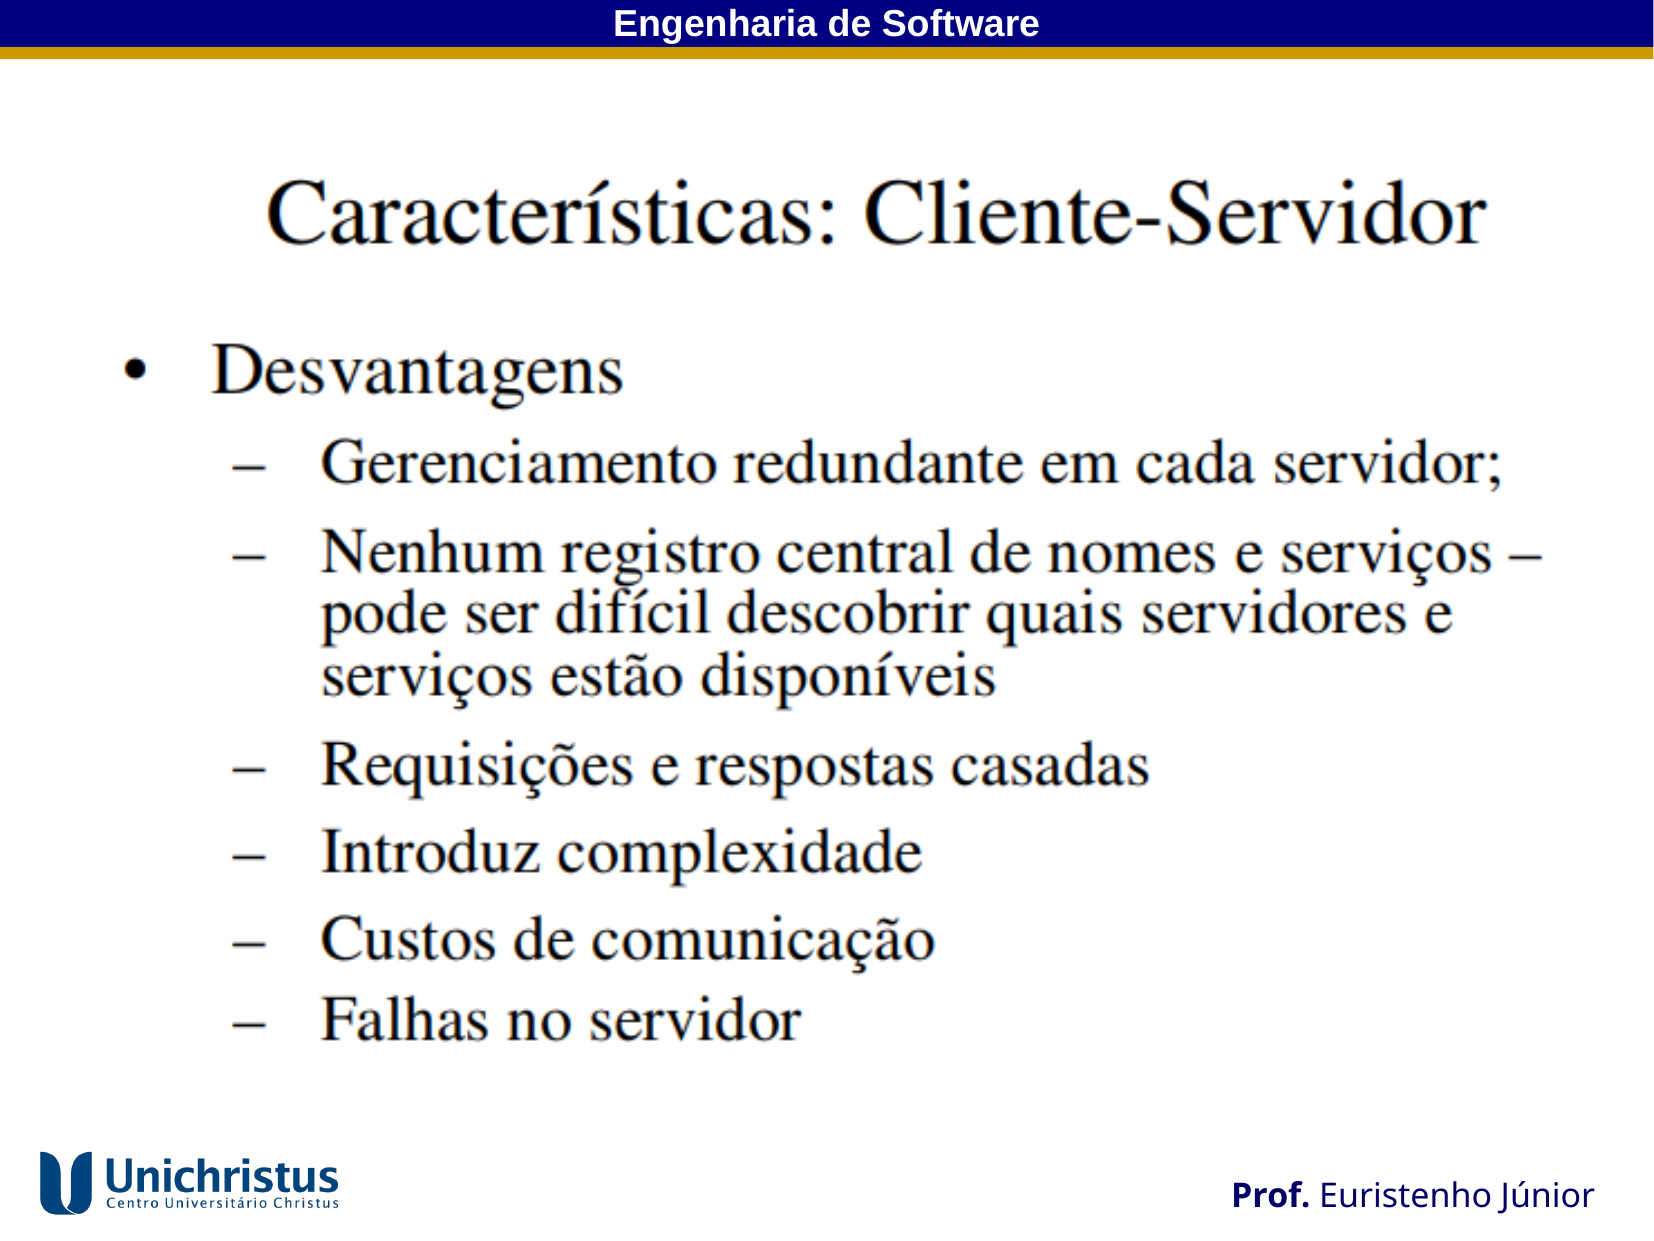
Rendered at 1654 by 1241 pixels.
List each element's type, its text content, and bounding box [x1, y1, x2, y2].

text_box Engenharia de Software [0, 0, 1654, 47]
text_box [0, 47, 1654, 60]
picture [35, 1148, 343, 1217]
picture [90, 161, 1567, 1063]
text_box Prof. Euristenho Júnior [1216, 1163, 1654, 1224]
